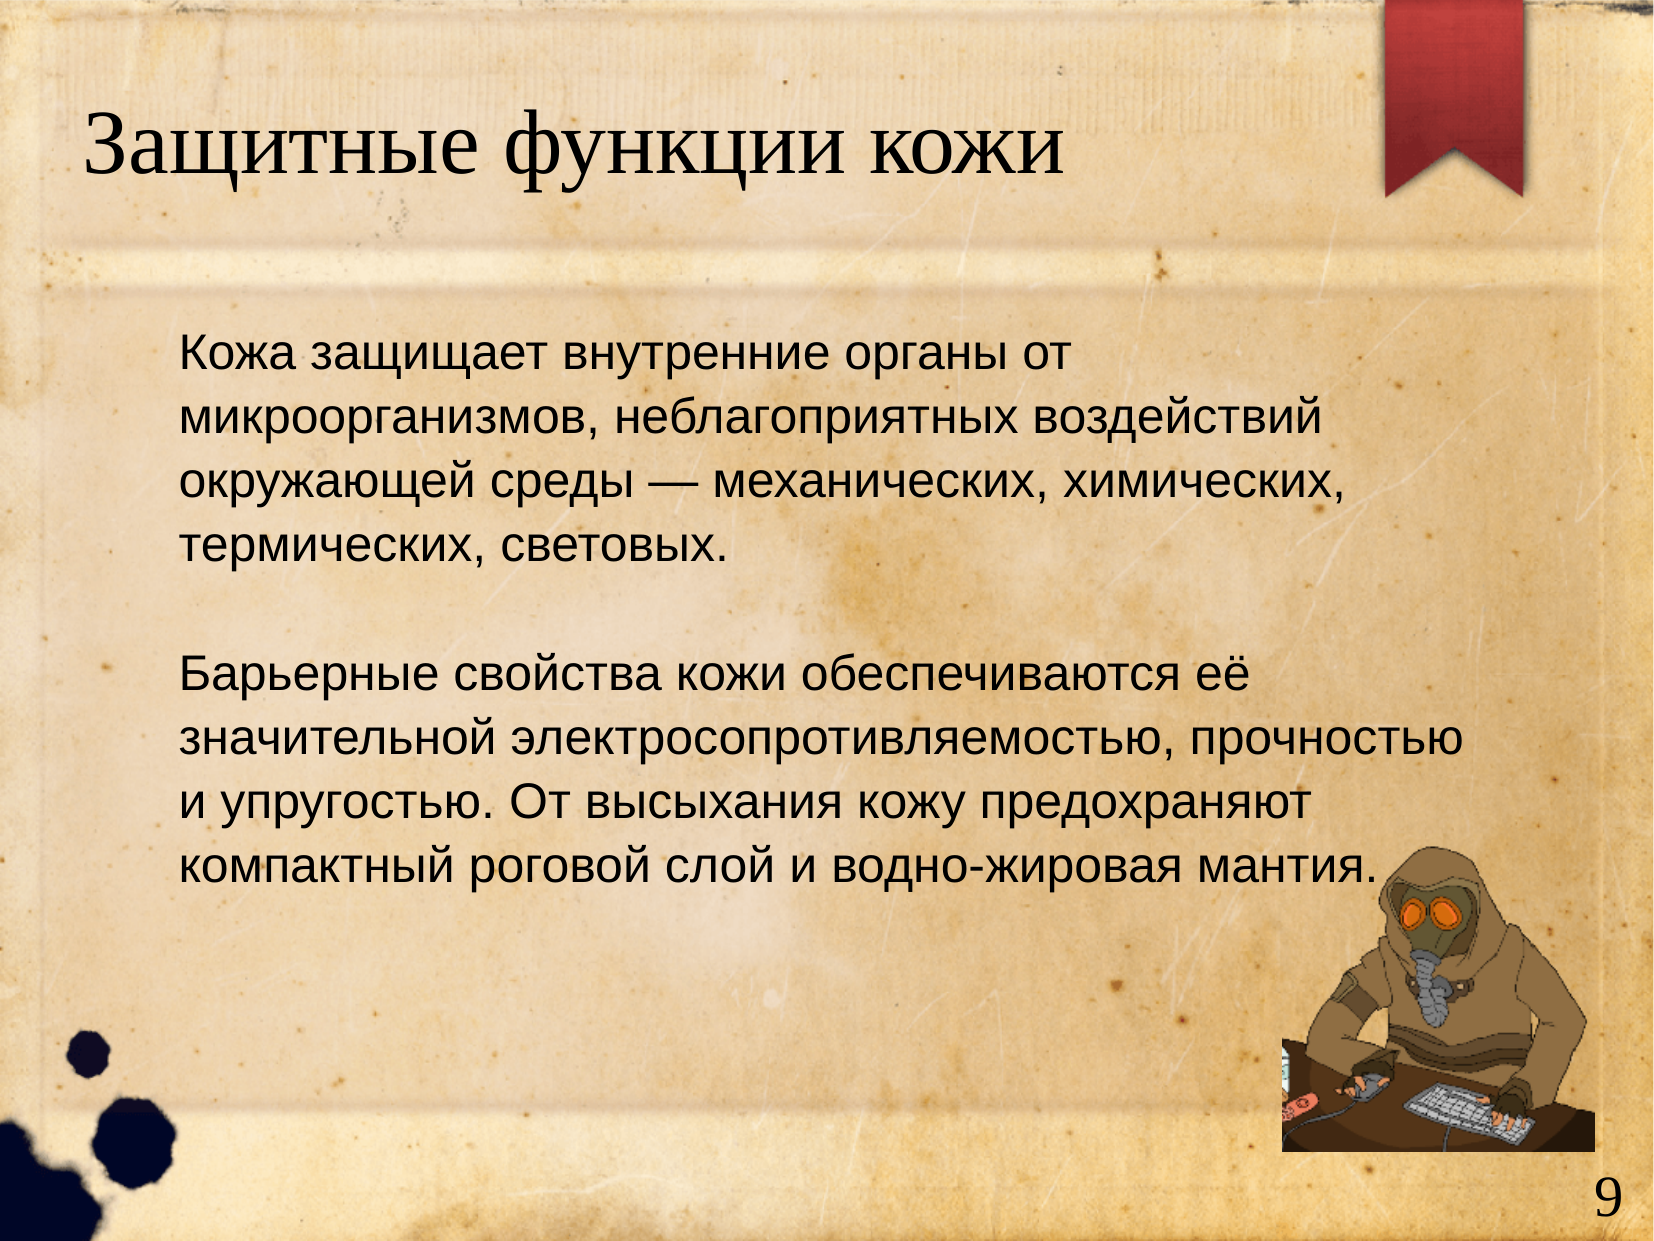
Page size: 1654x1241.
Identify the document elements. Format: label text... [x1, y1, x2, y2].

text_box Кожа защищает внутренние органы от микроорганизмов, неблагоприятных воздействий окружающей среды — механических, химических, термических, световых. Барьерные свойства кожи обеспечиваются её значительной электросопротивляемостью, прочностью и упругостью. От высыхания кожу предохраняют компактный роговой слой и водно-жировая мантия. [163, 308, 1494, 901]
title Защитные функции кожи [82, 49, 1347, 237]
list 9 [1531, 1163, 1623, 1229]
picture [0, 0, 1654, 1241]
